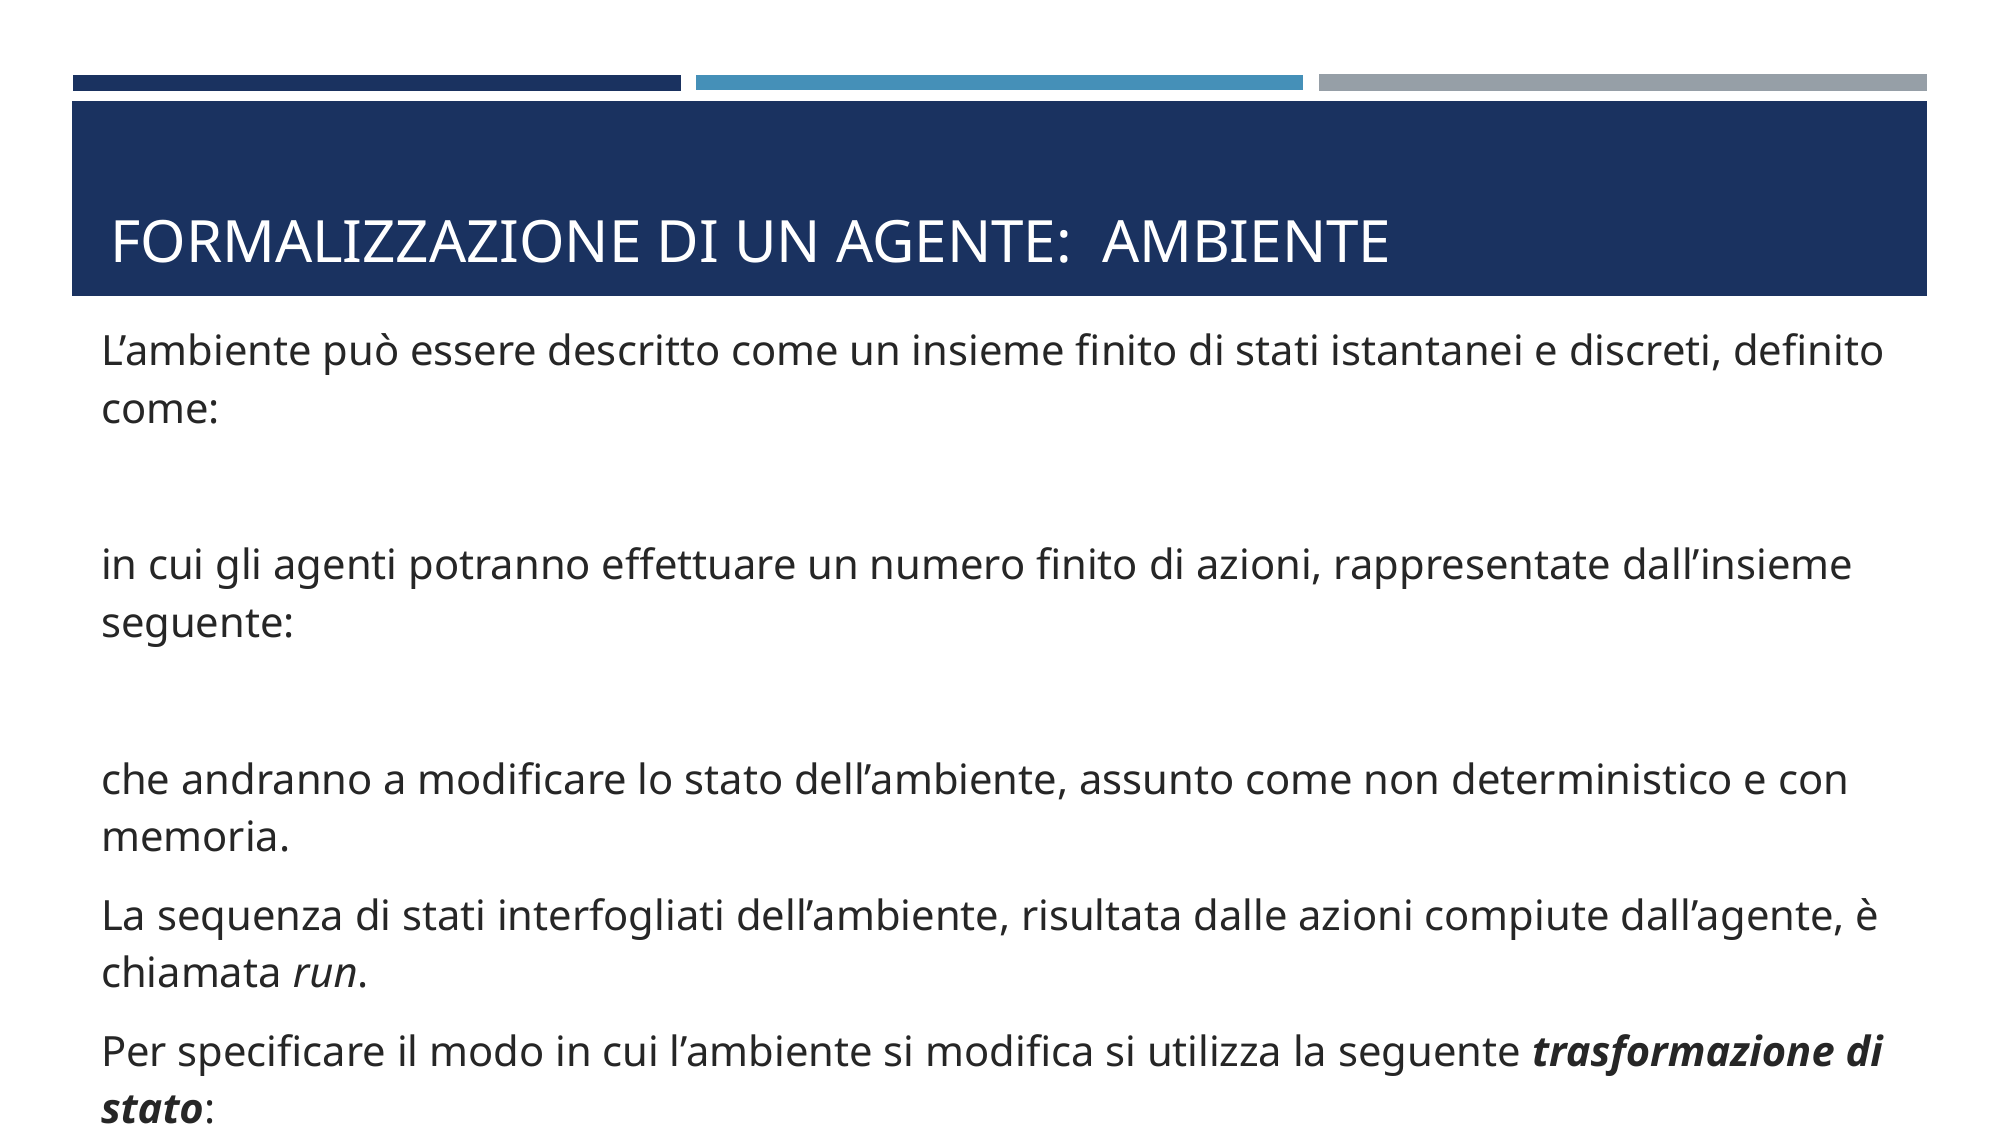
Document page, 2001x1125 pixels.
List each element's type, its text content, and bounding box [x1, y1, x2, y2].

text_box L’ambiente può essere descritto come un insieme finito di stati istantanei e discreti, definito come: in cui gli agenti potranno effettuare un numero finito di azioni, rappresentate dall’insieme seguente: che andranno a modificare lo stato dell’ambiente, assunto come non deterministico e con memoria. La sequenza di stati interfogliati dell’ambiente, risultata dalle azioni compiute dall’agente, è chiamata run. Per specificare il modo in cui l’ambiente si modifica si utilizza la seguente trasformazione di stato: dove è l’insieme di tutte le possibili sequenze finite di e , mentre è il sottoinsieme delle sequenze che si sono concluse a seguito del compimento di un’azione. [86, 308, 1914, 1125]
title Formalizzazione di un agente: Ambiente [95, 115, 1905, 282]
